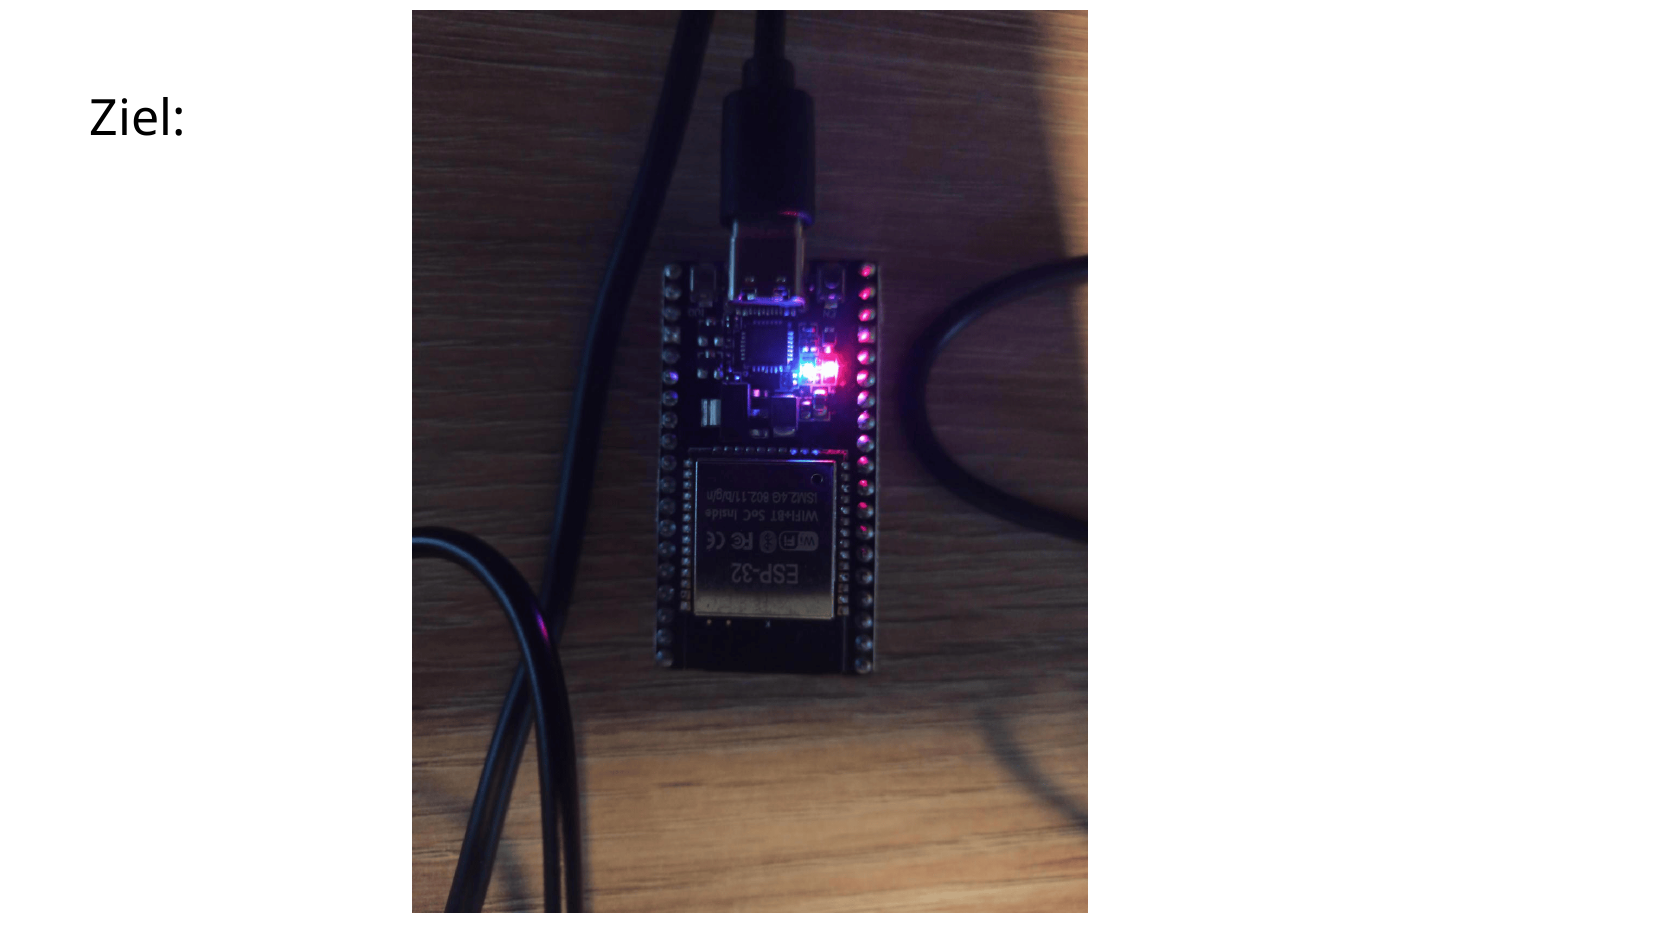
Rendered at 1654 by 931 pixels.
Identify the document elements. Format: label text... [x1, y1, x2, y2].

picture [412, 10, 1088, 913]
text_box Ziel: [75, 75, 301, 170]
